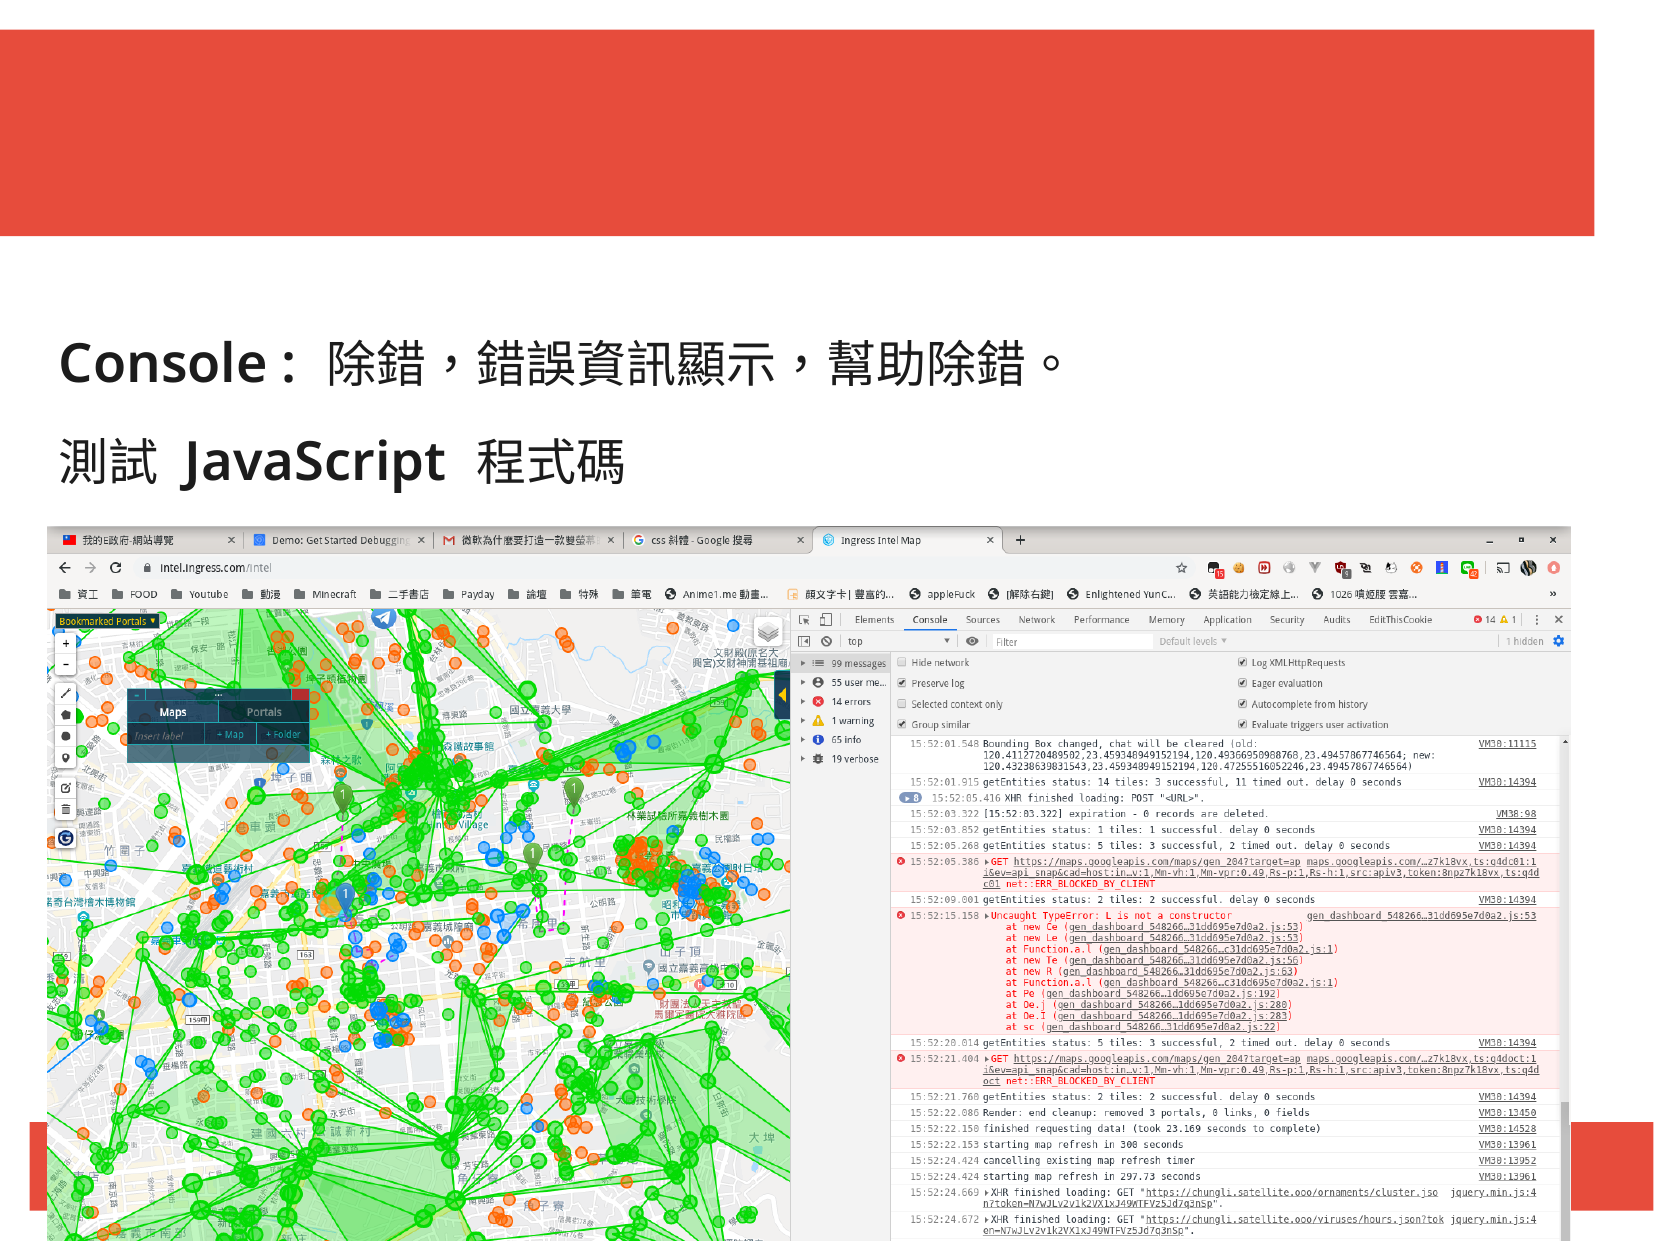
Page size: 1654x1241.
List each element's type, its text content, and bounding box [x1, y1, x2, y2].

list Console : 除錯，錯誤資訊顯示，幫助除錯。 測試 JavaScript 程式碼 [59, 324, 1565, 526]
picture [47, 526, 1571, 1241]
